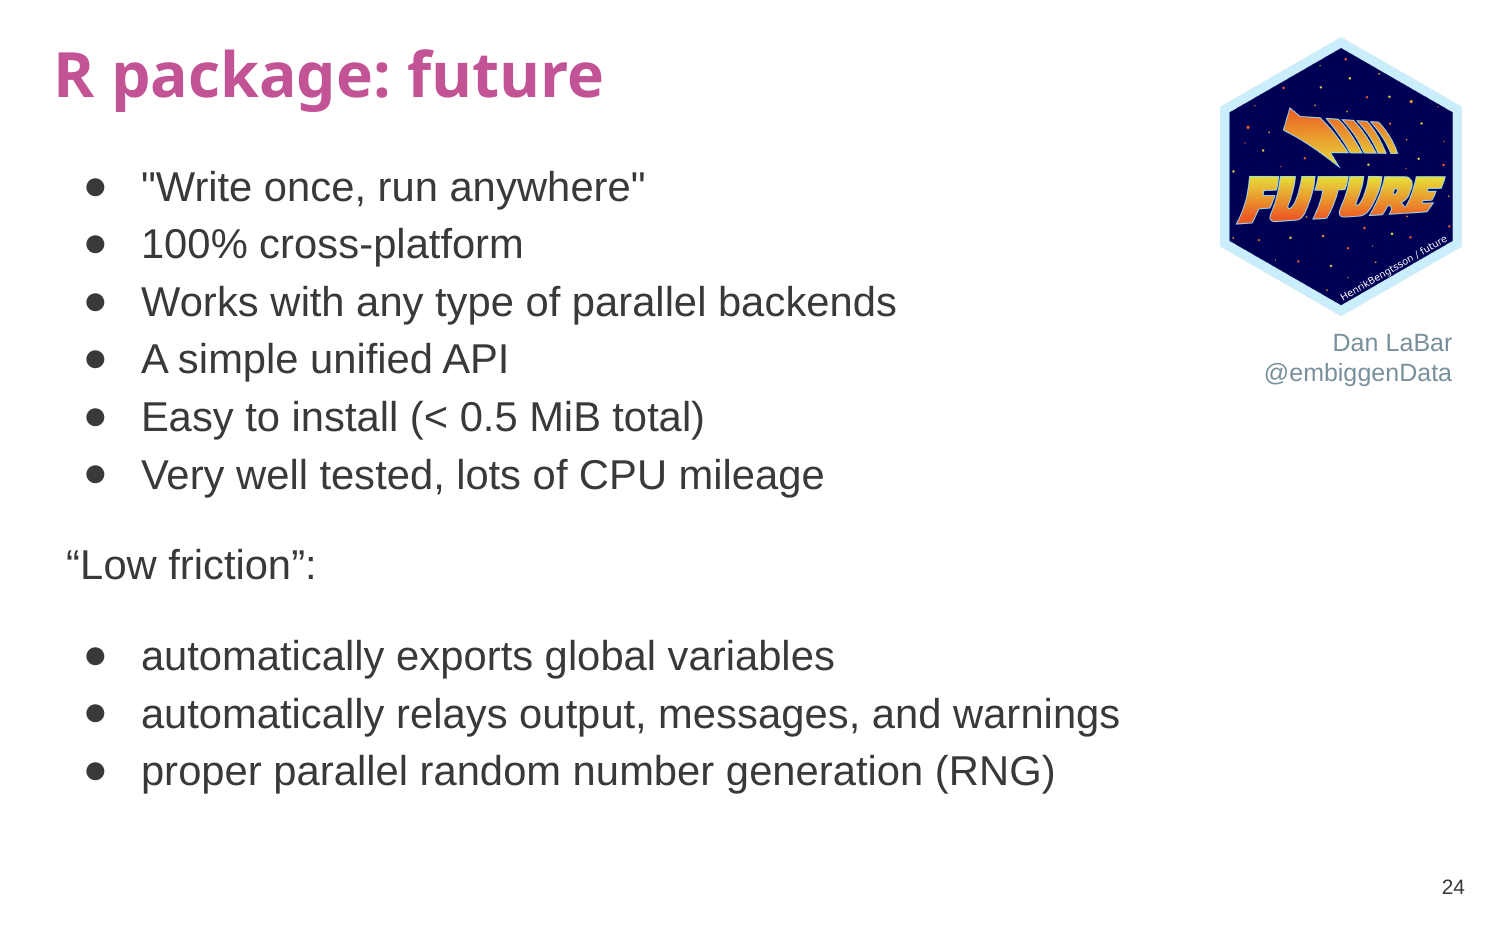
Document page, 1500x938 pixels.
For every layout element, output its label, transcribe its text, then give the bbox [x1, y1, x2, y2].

list "Write once, run anywhere" 100% cross-platform Works with any type of parallel backends A simple unified API Easy to install (< 0.5 MiB total) Very well tested, lots of CPU mileage “Low friction”: automatically exports global variables automatically relays output, messages, and warnings proper parallel random number generation (RNG) [51, 137, 1449, 873]
text_box Dan LaBar @embiggenData [1214, 311, 1468, 395]
title R package: future [38, 20, 1463, 136]
slide_number <number> [1389, 849, 1480, 922]
picture [1220, 37, 1462, 311]
